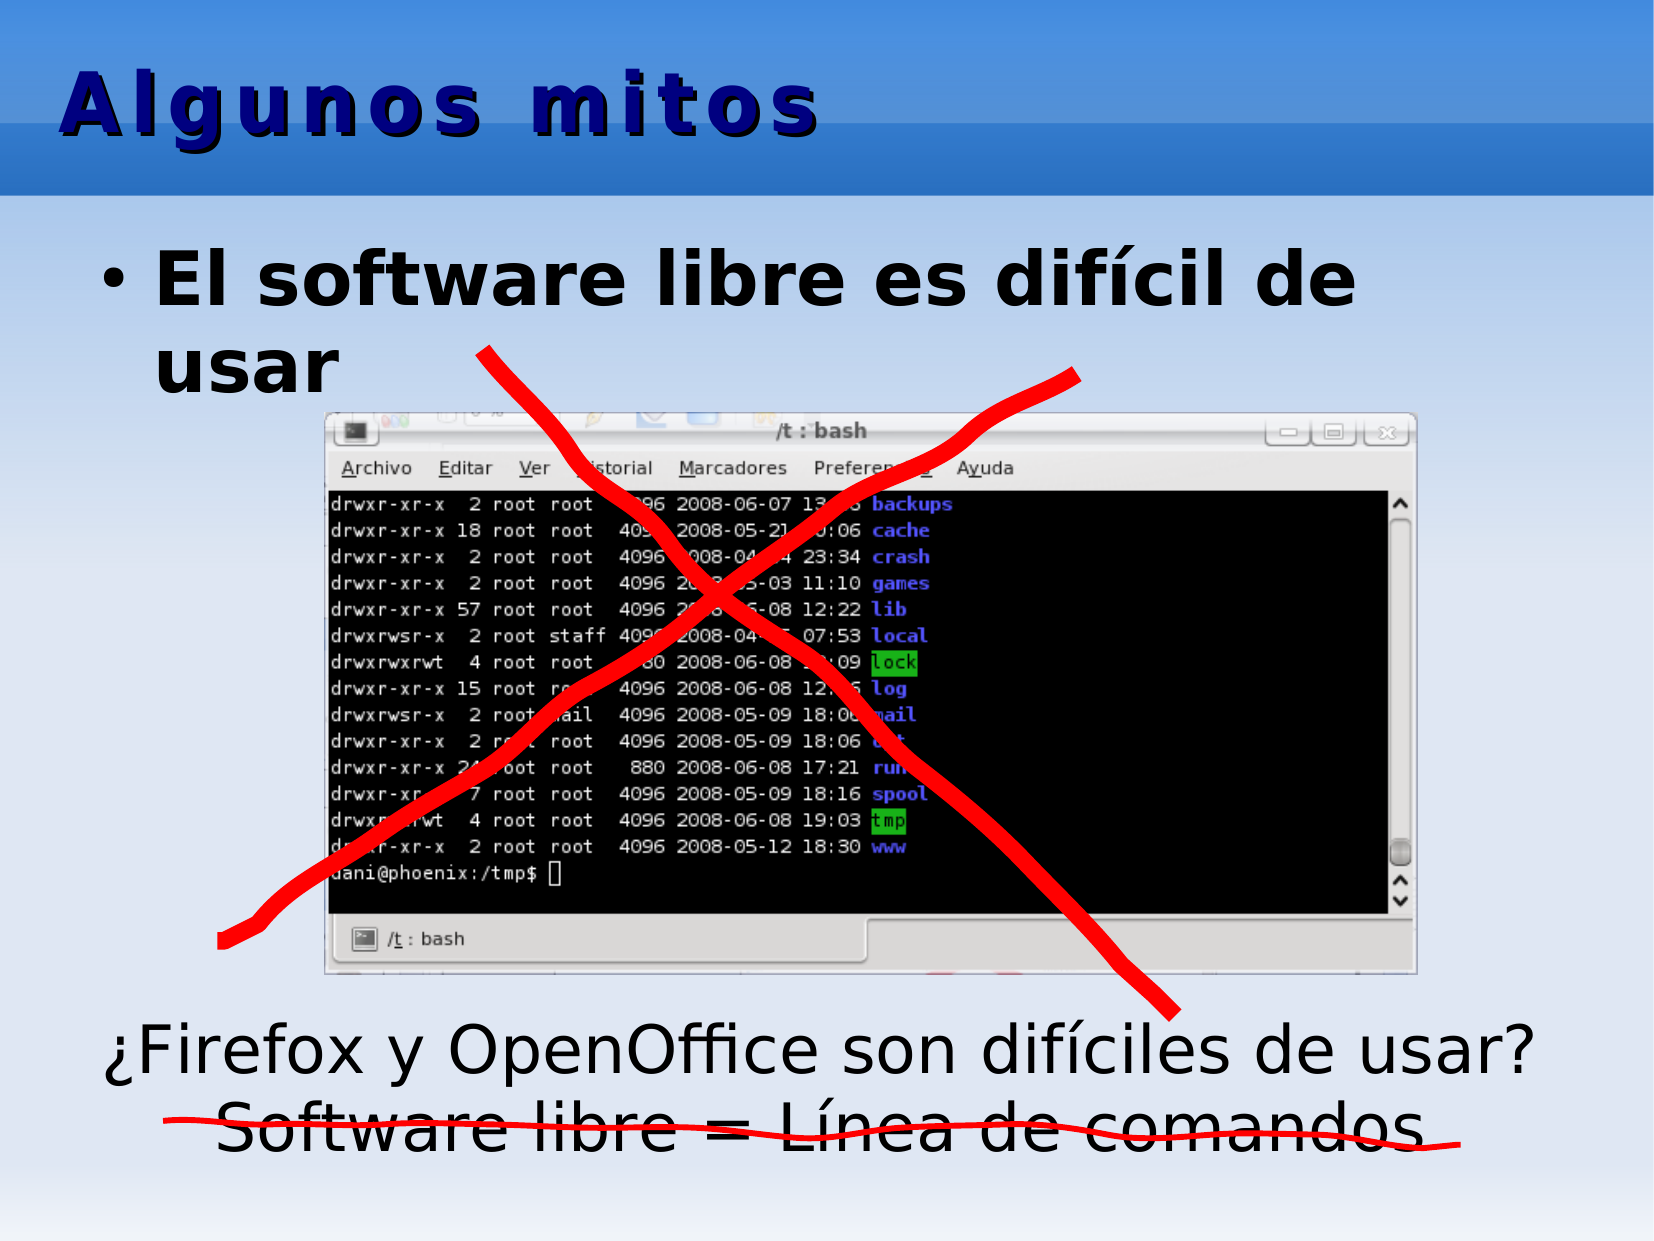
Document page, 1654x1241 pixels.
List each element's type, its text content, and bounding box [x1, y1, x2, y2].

picture [0, 0, 1654, 1241]
list El software libre es difícil de usar [82, 236, 1565, 1003]
title Algunos mitos [59, 29, 1654, 178]
text_box ¿Firefox y OpenOffice son difíciles de usar? Software libre = Línea de comandos [59, 1003, 1565, 1175]
